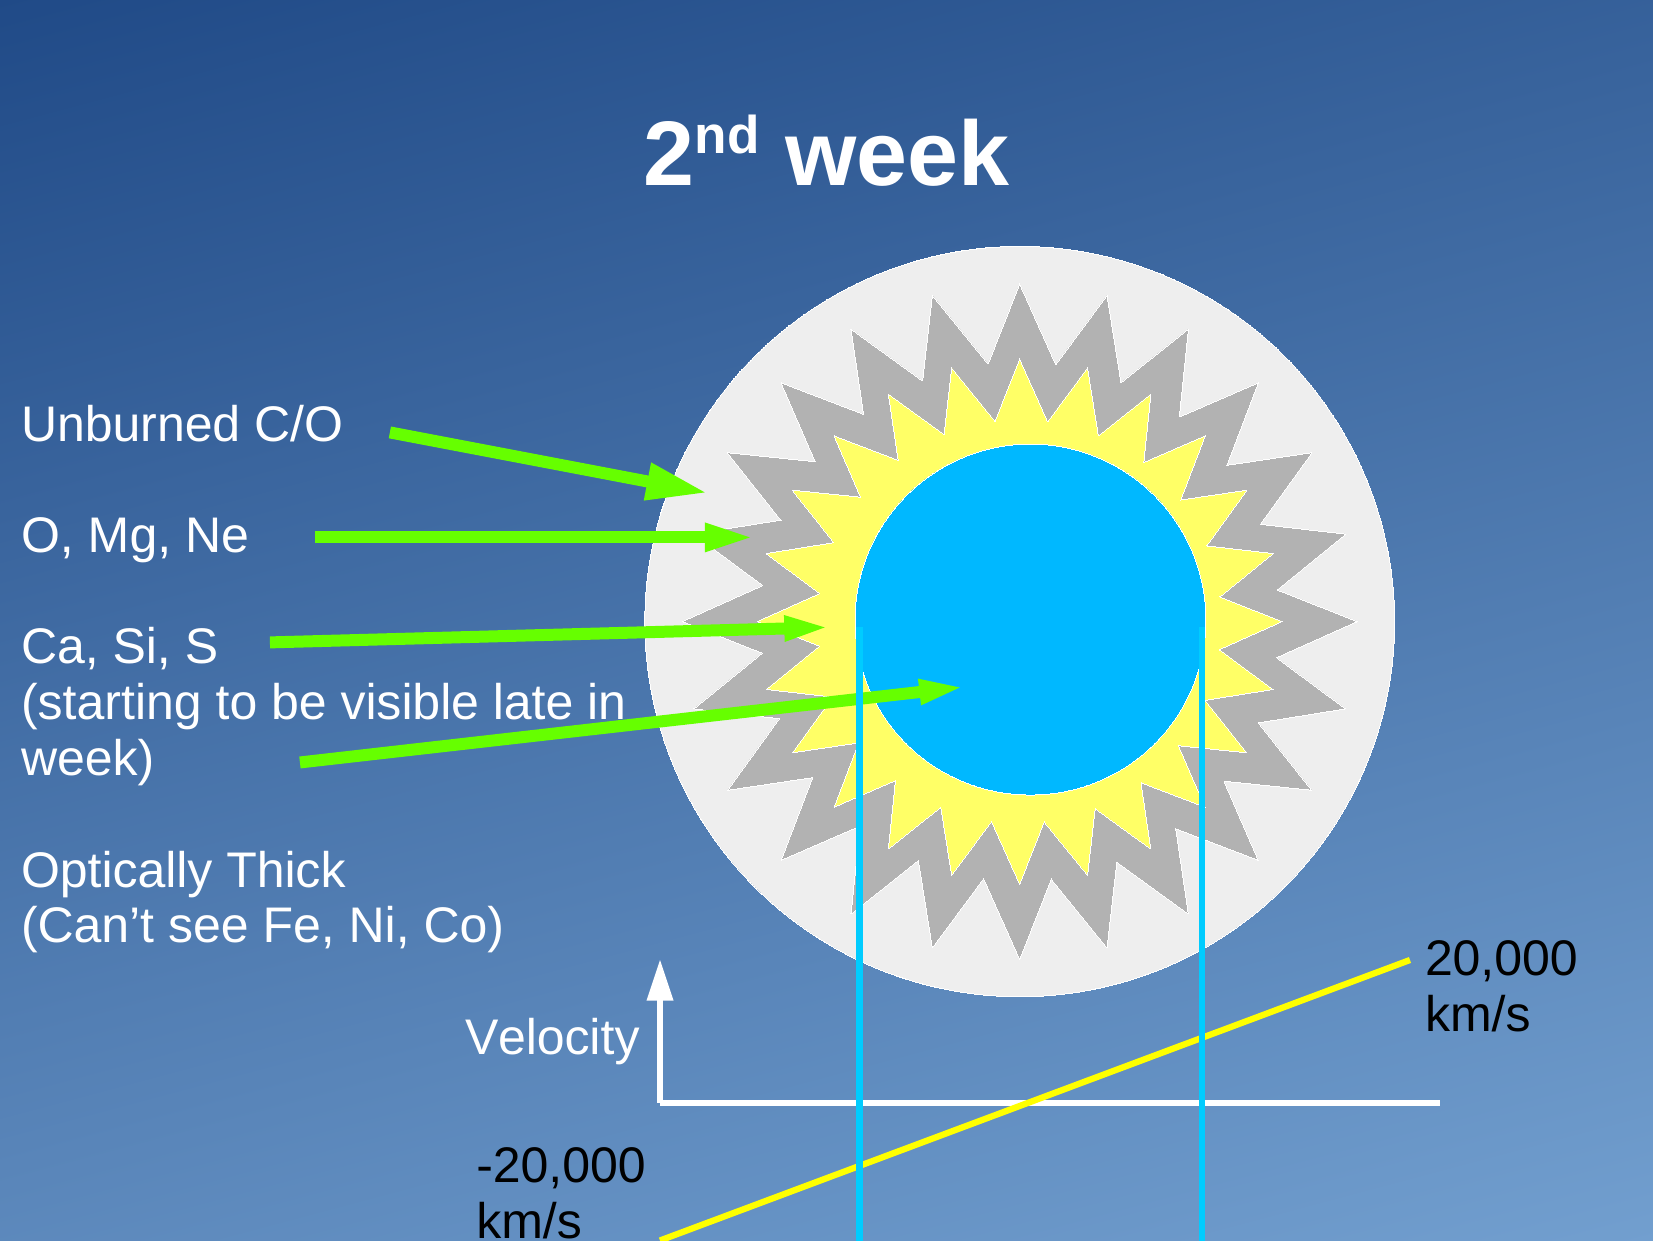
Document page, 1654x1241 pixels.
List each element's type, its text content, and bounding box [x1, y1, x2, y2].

text_box 20,000 km/s [1425, 930, 1606, 1042]
text_box [696, 706, 856, 960]
text_box -20,000 km/s [476, 1137, 687, 1241]
text_box Velocity [465, 1009, 721, 1066]
title 2nd week [82, 49, 1571, 257]
text_box [696, 257, 1395, 997]
text_box Unburned C/O O, Mg, Ne Ca, Si, S (starting to be visible late in week) Optically Thick (Can’t see Fe, Ni, Co) [21, 395, 696, 1065]
